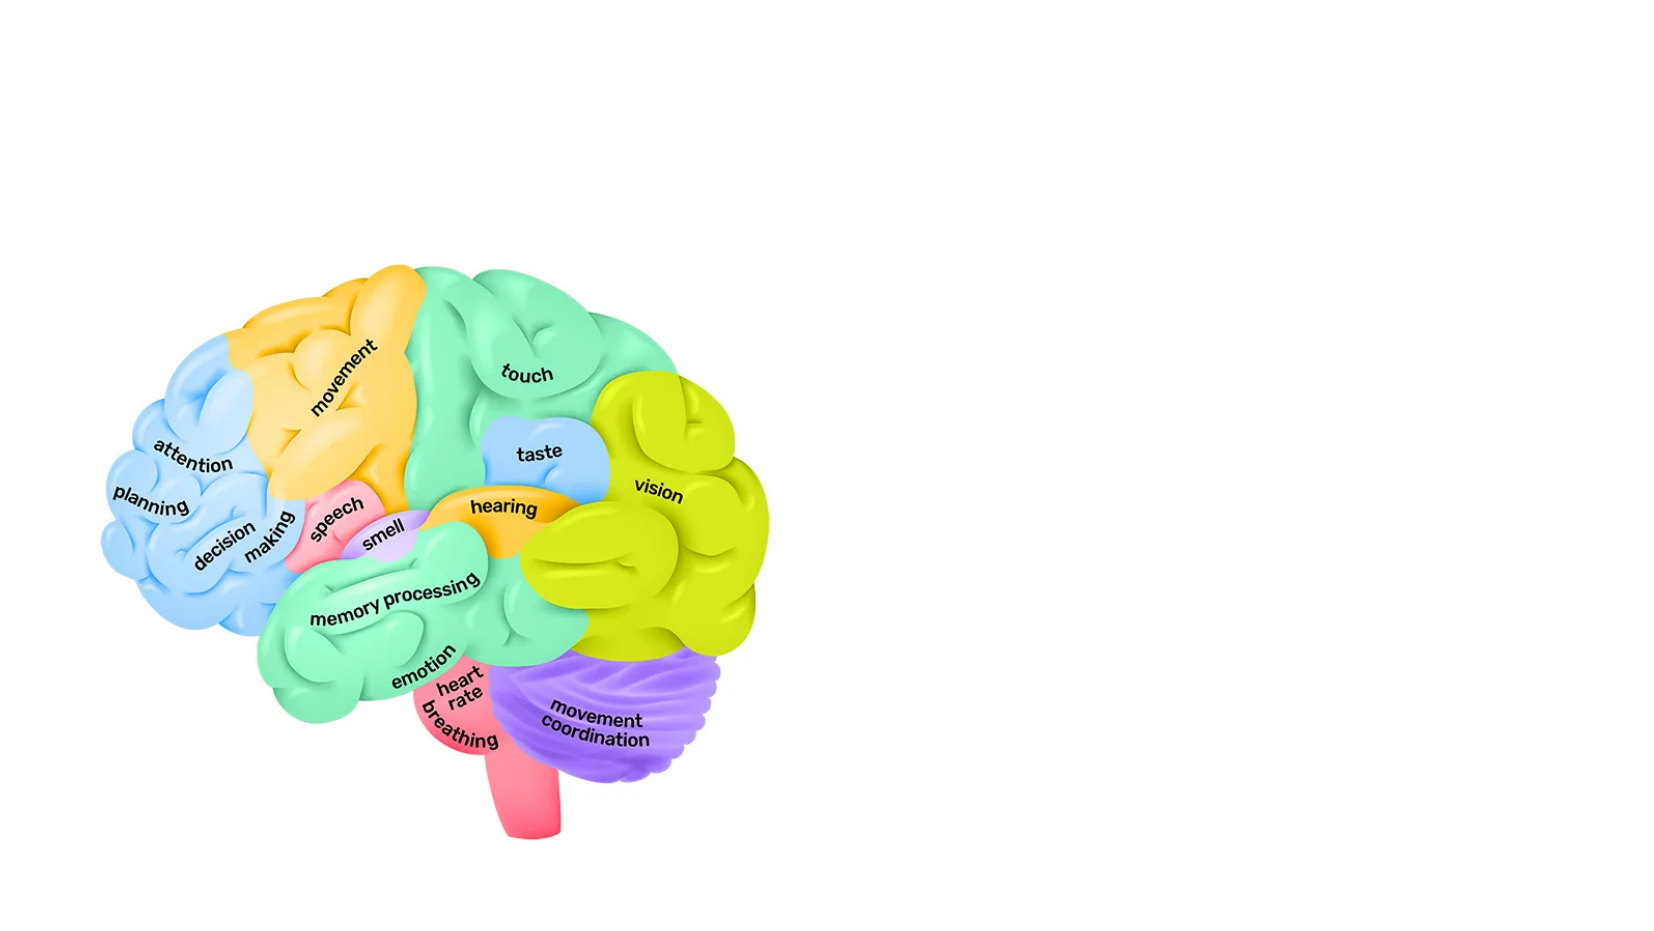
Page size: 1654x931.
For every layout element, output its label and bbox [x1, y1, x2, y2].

picture [72, 236, 798, 866]
